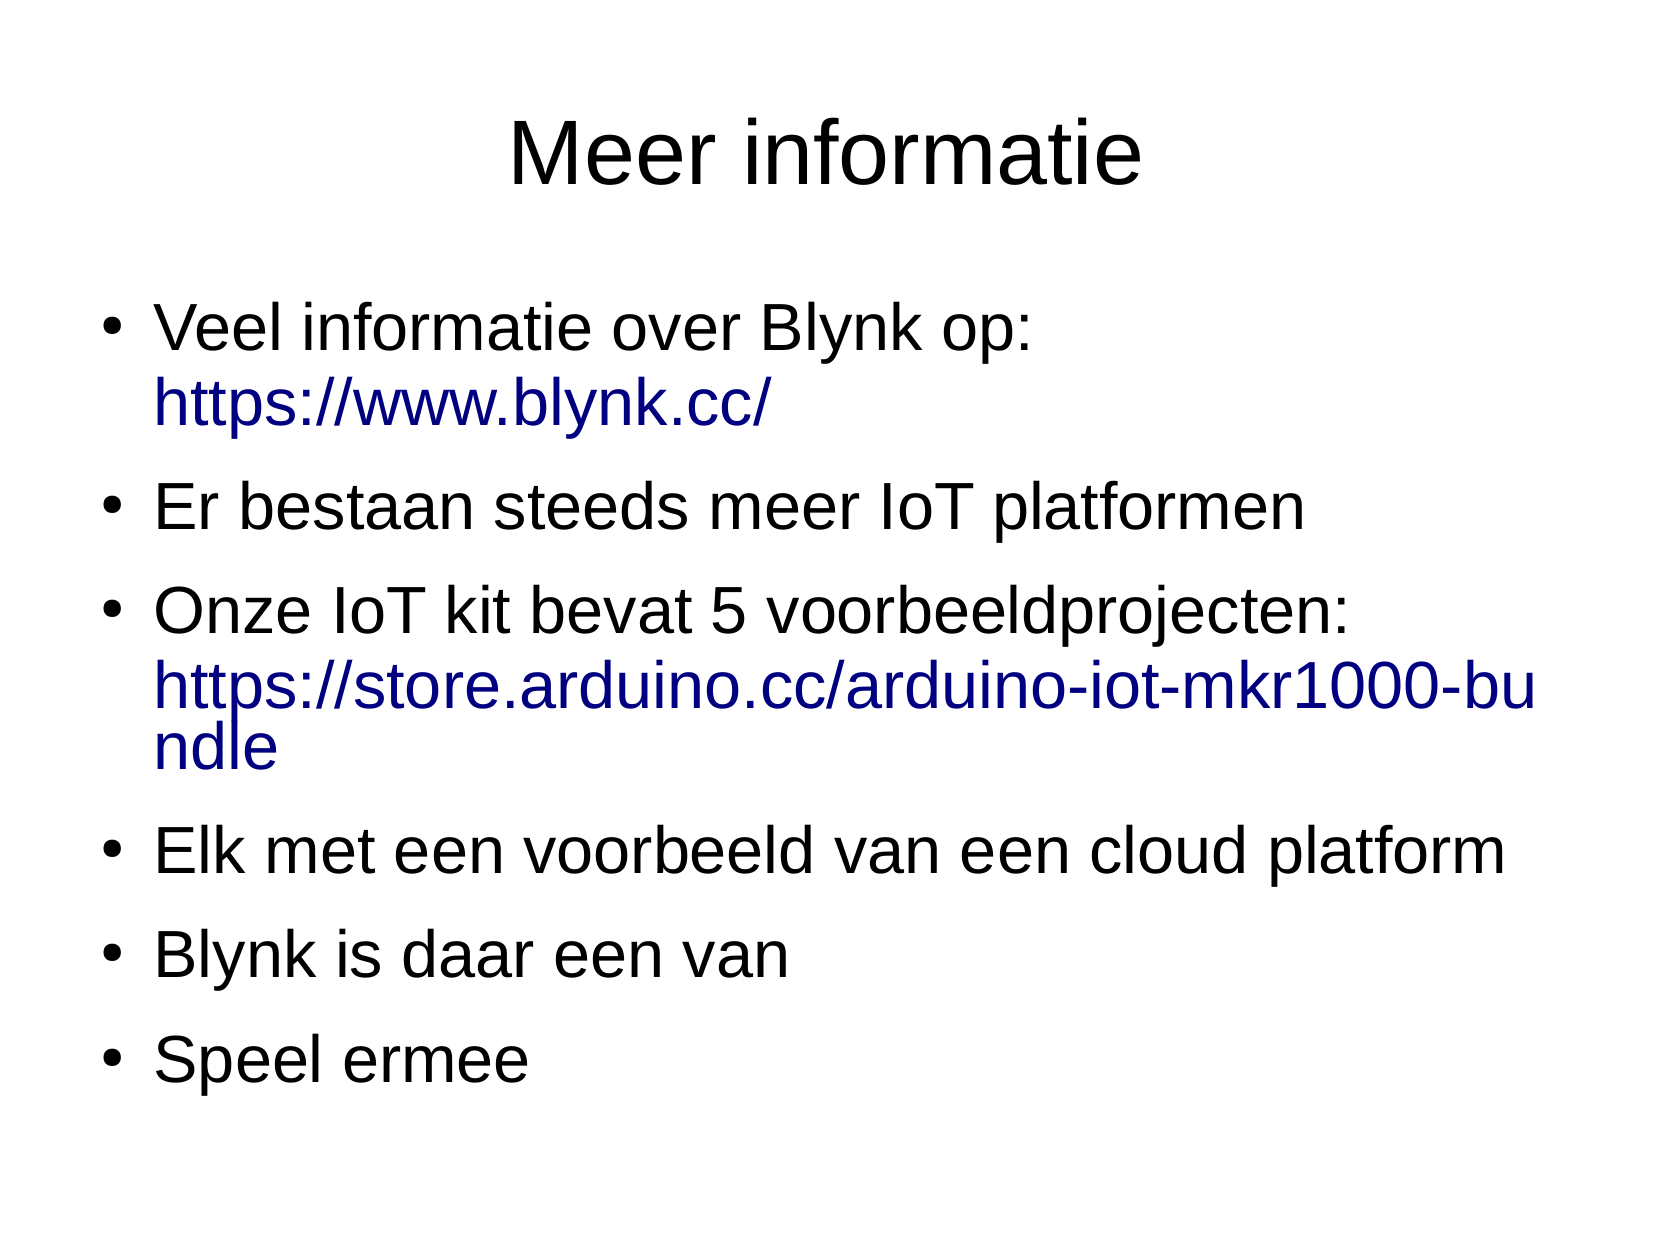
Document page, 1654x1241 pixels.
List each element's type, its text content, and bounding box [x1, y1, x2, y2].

list Veel informatie over Blynk op: https://www.blynk.cc/ Er bestaan steeds meer IoT platformen Onze IoT kit bevat 5 voorbeeldprojecten: https://store.arduino.cc/arduino-iot-mkr1000-bundle Elk met een voorbeeld van een cloud platform Blynk is daar een van Speel ermee [82, 290, 1571, 1201]
title Meer informatie [82, 49, 1571, 257]
